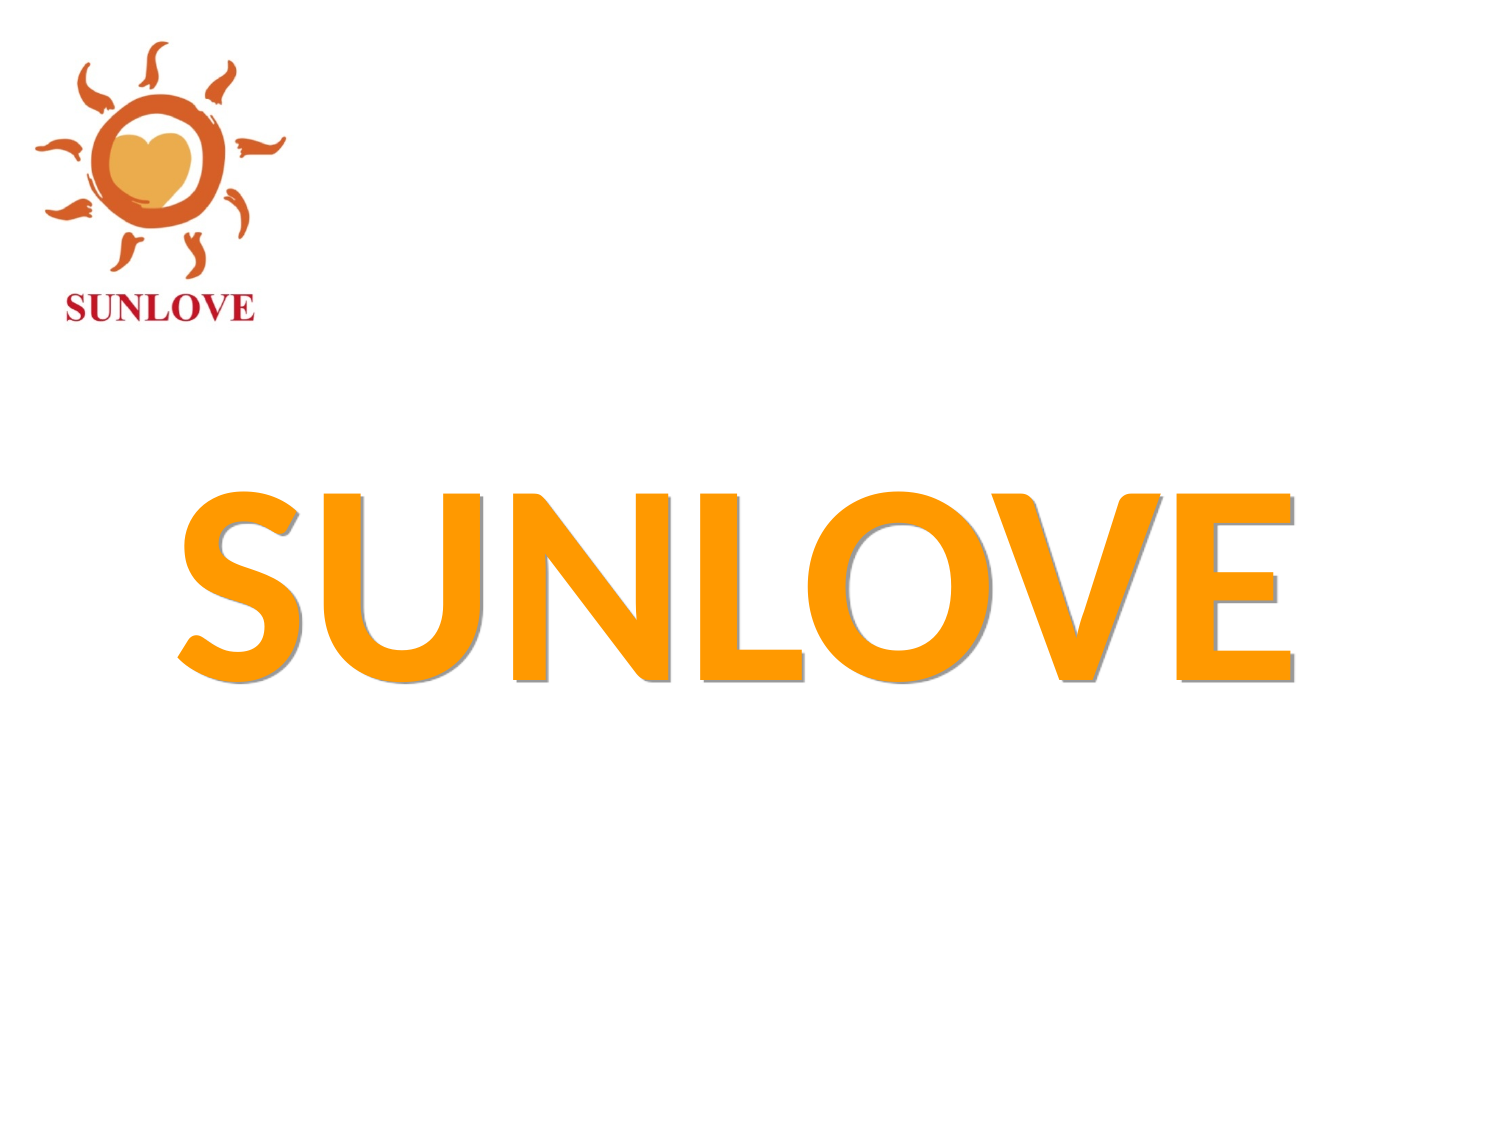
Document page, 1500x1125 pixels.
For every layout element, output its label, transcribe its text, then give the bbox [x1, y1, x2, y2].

text_box SUNLOVE [147, 385, 1328, 746]
picture [20, 25, 301, 337]
